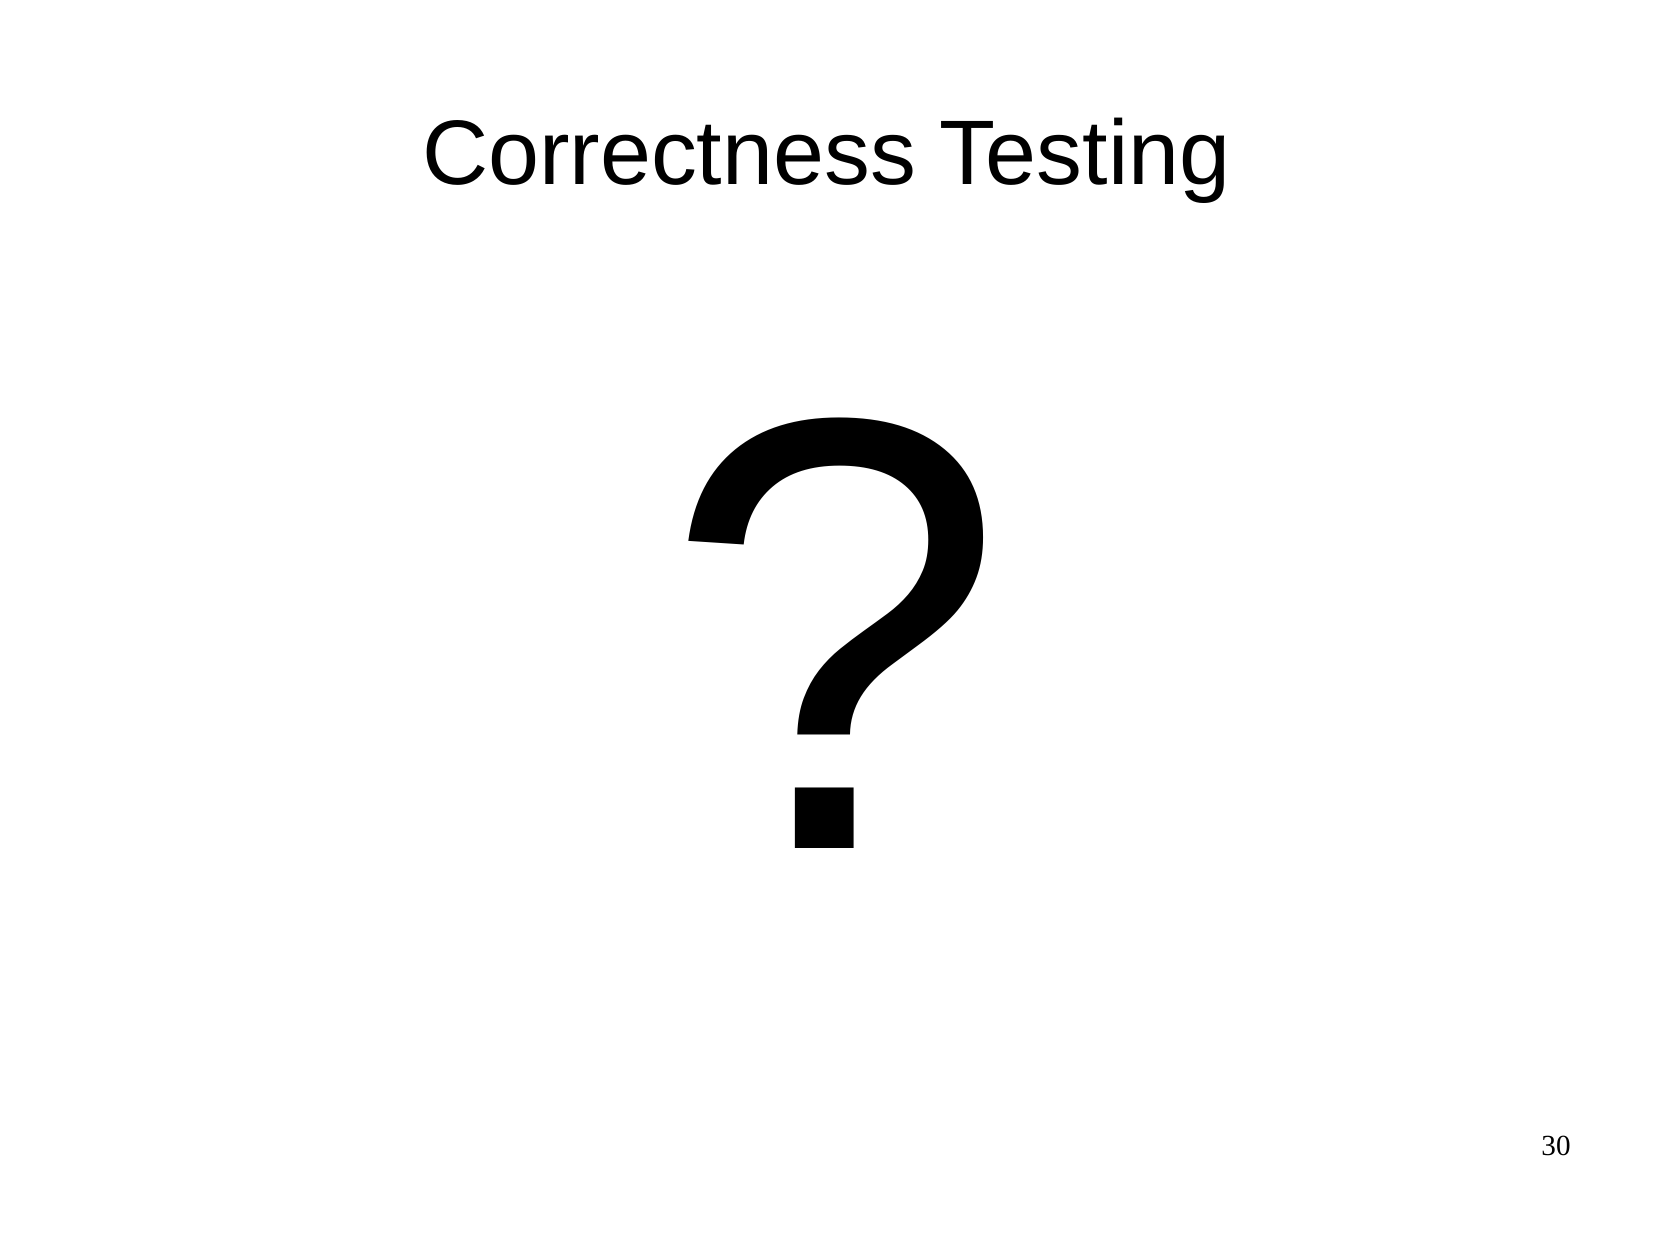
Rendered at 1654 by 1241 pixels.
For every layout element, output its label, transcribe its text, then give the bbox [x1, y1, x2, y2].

list ? [82, 290, 1571, 1010]
title Correctness Testing [82, 49, 1571, 257]
